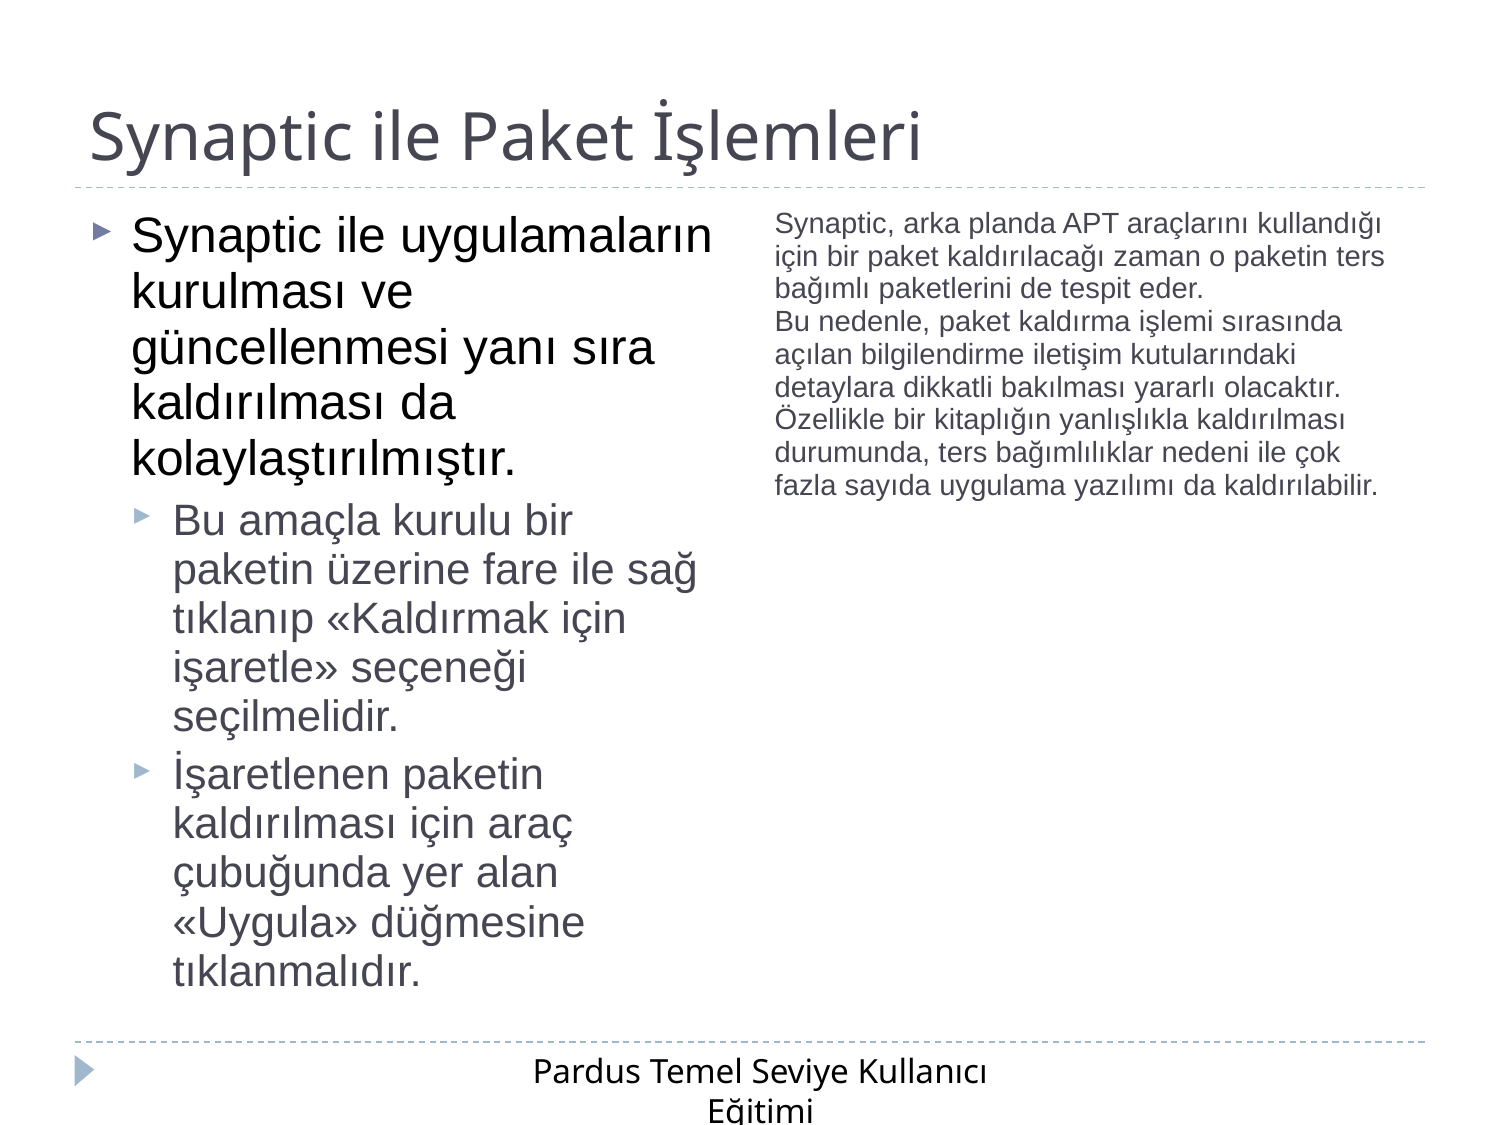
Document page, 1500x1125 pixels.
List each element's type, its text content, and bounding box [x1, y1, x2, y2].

list Synaptic ile uygulamaların kurulması ve güncellenmesi yanı sıra kaldırılması da kolaylaştırılmıştır. Bu amaçla kurulu bir paketin üzerine fare ile sağ tıklanıp «Kaldırmak için işaretle» seçeneği seçilmelidir. İşaretlenen paketin kaldırılması için araç çubuğunda yer alan «Uygula» düğmesine tıklanmalıdır. [75, 200, 738, 1010]
title Synaptic ile Paket İşlemleri [75, 37, 1425, 188]
list Synaptic, arka planda APT araçlarını kullandığı için bir paket kaldırılacağı zaman o paketin ters bağımlı paketlerini de tespit eder. Bu nedenle, paket kaldırma işlemi sırasında açılan bilgilendirme iletişim kutularındaki detaylara dikkatli bakılması yararlı olacaktır. Özellikle bir kitaplığın yanlışlıkla kaldırılması durumunda, ters bağımlılıklar nedeni ile çok fazla sayıda uygulama yazılımı da kaldırılabilir. [759, 199, 1423, 1010]
